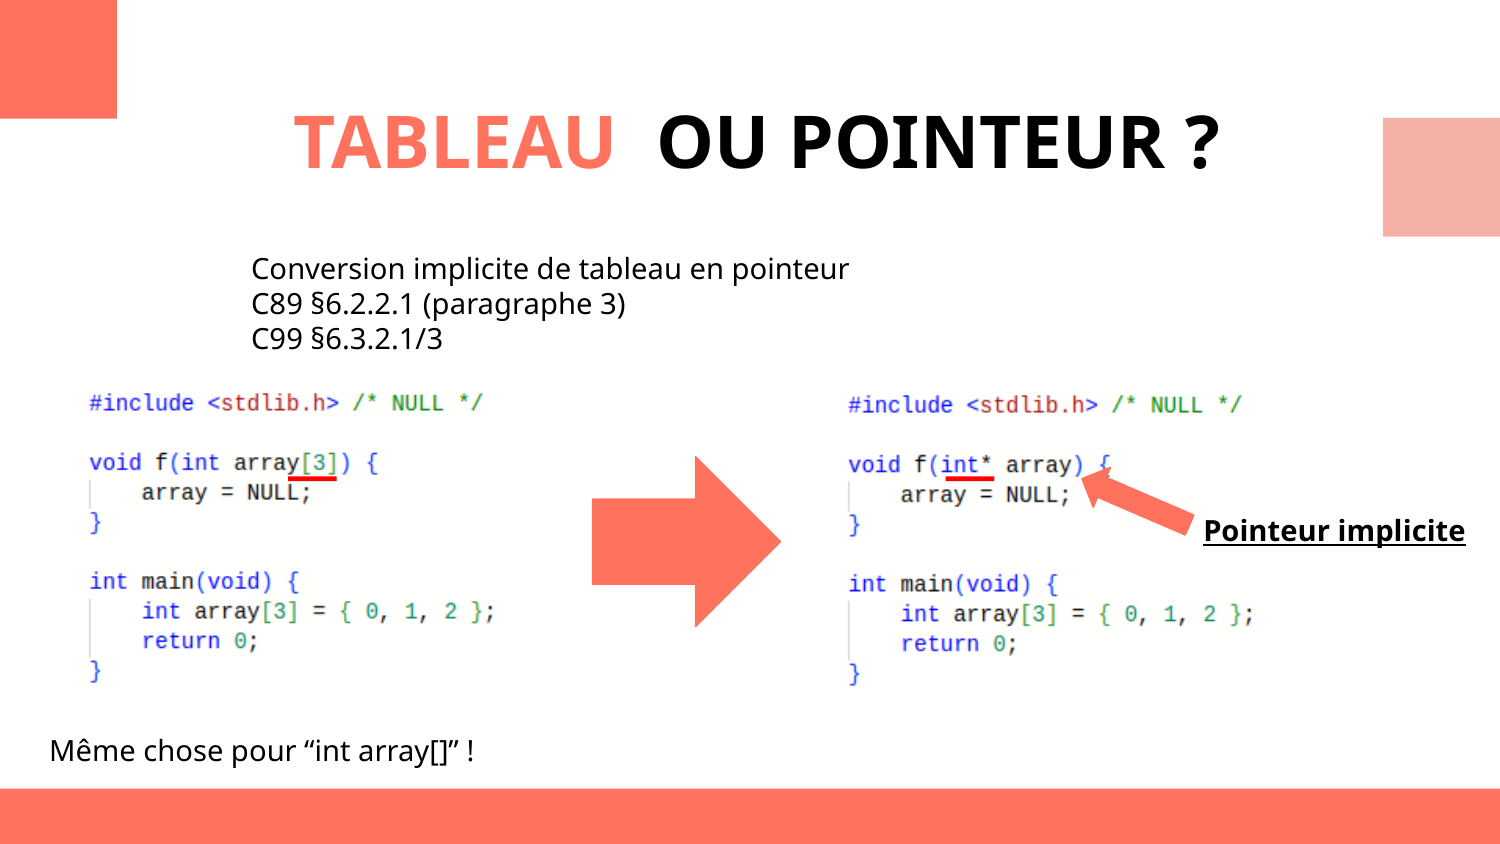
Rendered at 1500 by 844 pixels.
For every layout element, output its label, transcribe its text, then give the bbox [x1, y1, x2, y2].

text_box Conversion implicite de tableau en pointeur C89 §6.2.2.1 (paragraphe 3) C99 §6.3.2.1/3 [236, 235, 1309, 362]
picture [80, 392, 534, 687]
text_box [592, 456, 781, 627]
text_box Même chose pour “int array[]” ! [34, 717, 534, 782]
picture [839, 394, 1293, 689]
text_box Pointeur implicite [1188, 497, 1500, 562]
title TABLEAU OU POINTEUR ? [105, 102, 1410, 177]
text_box [1081, 467, 1194, 535]
